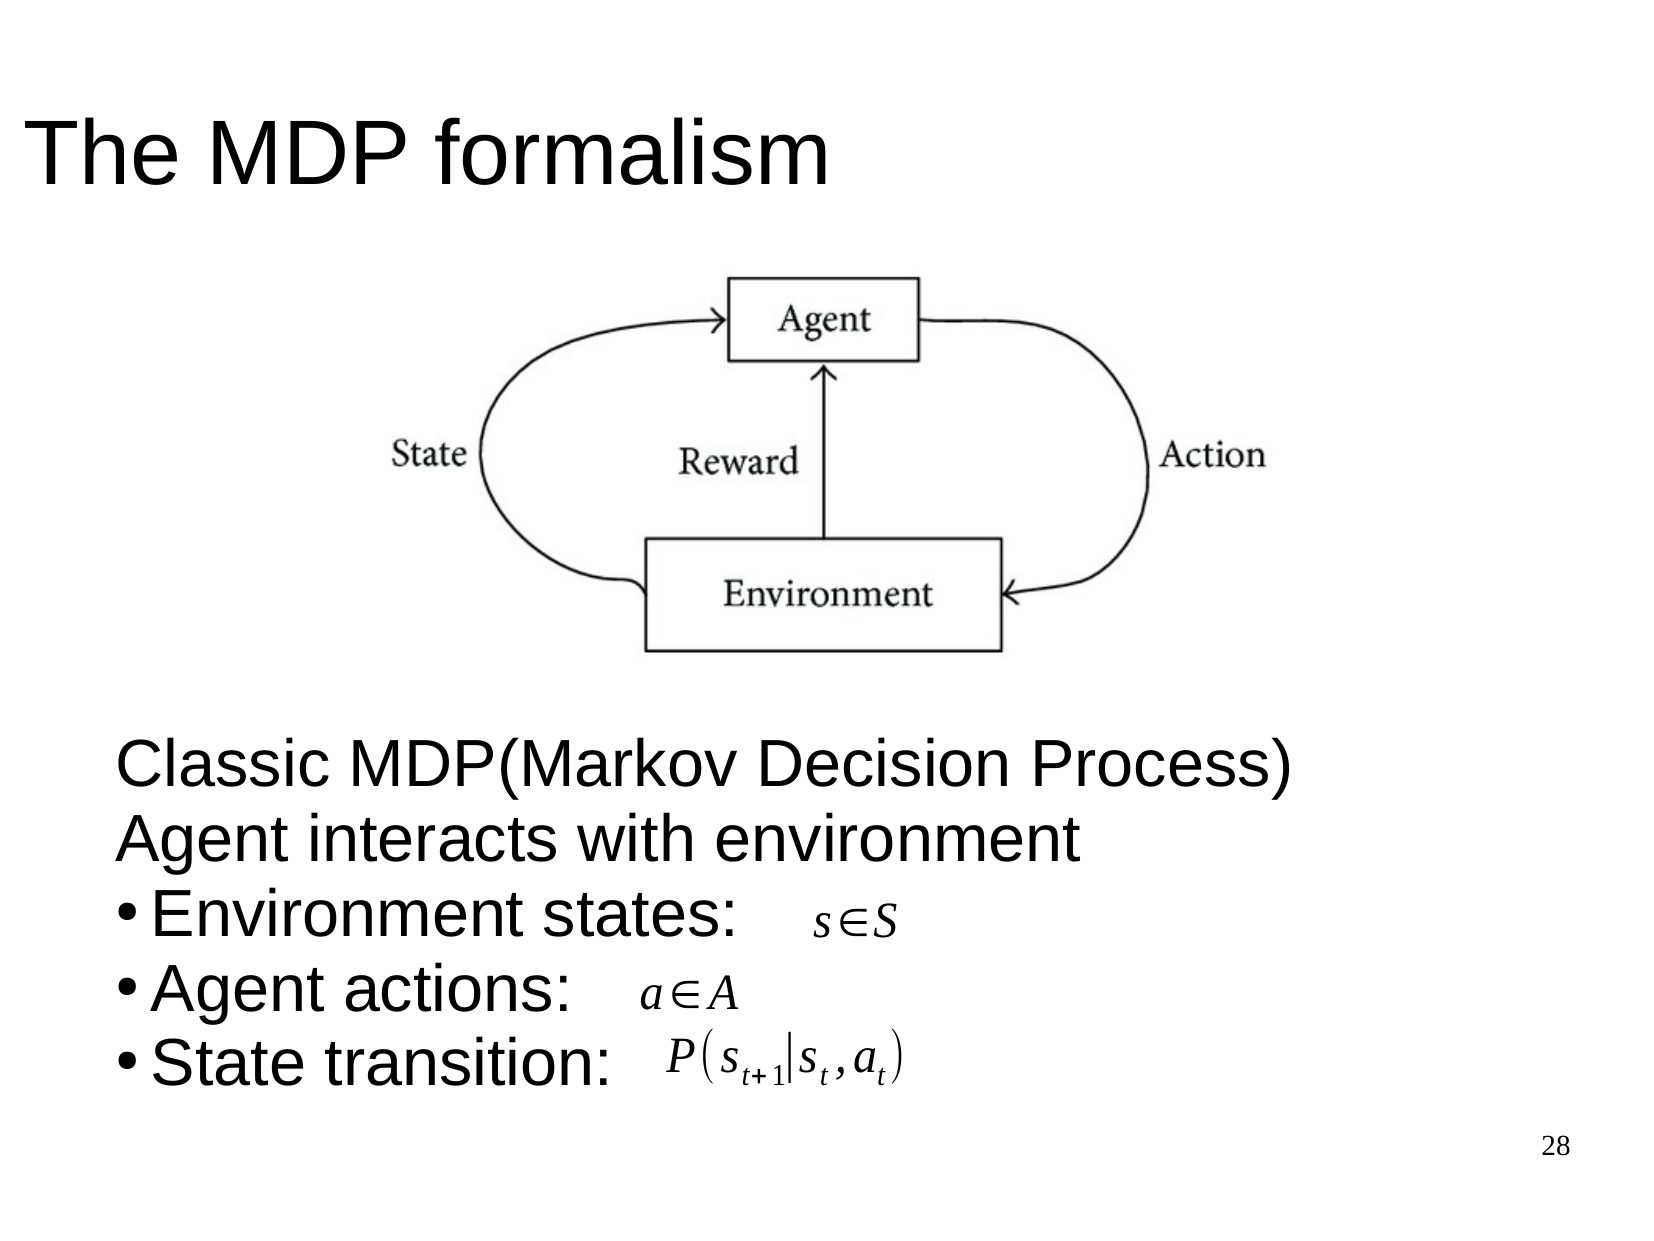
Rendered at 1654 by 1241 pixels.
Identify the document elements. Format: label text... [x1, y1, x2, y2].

text_box Classic MDP(Markov Decision Process) Agent interacts with environment Environment states: Agent actions: State transition: [79, 726, 1501, 1175]
picture [360, 246, 1298, 684]
chart [651, 1024, 919, 1091]
title The MDP formalism [23, 49, 1512, 257]
